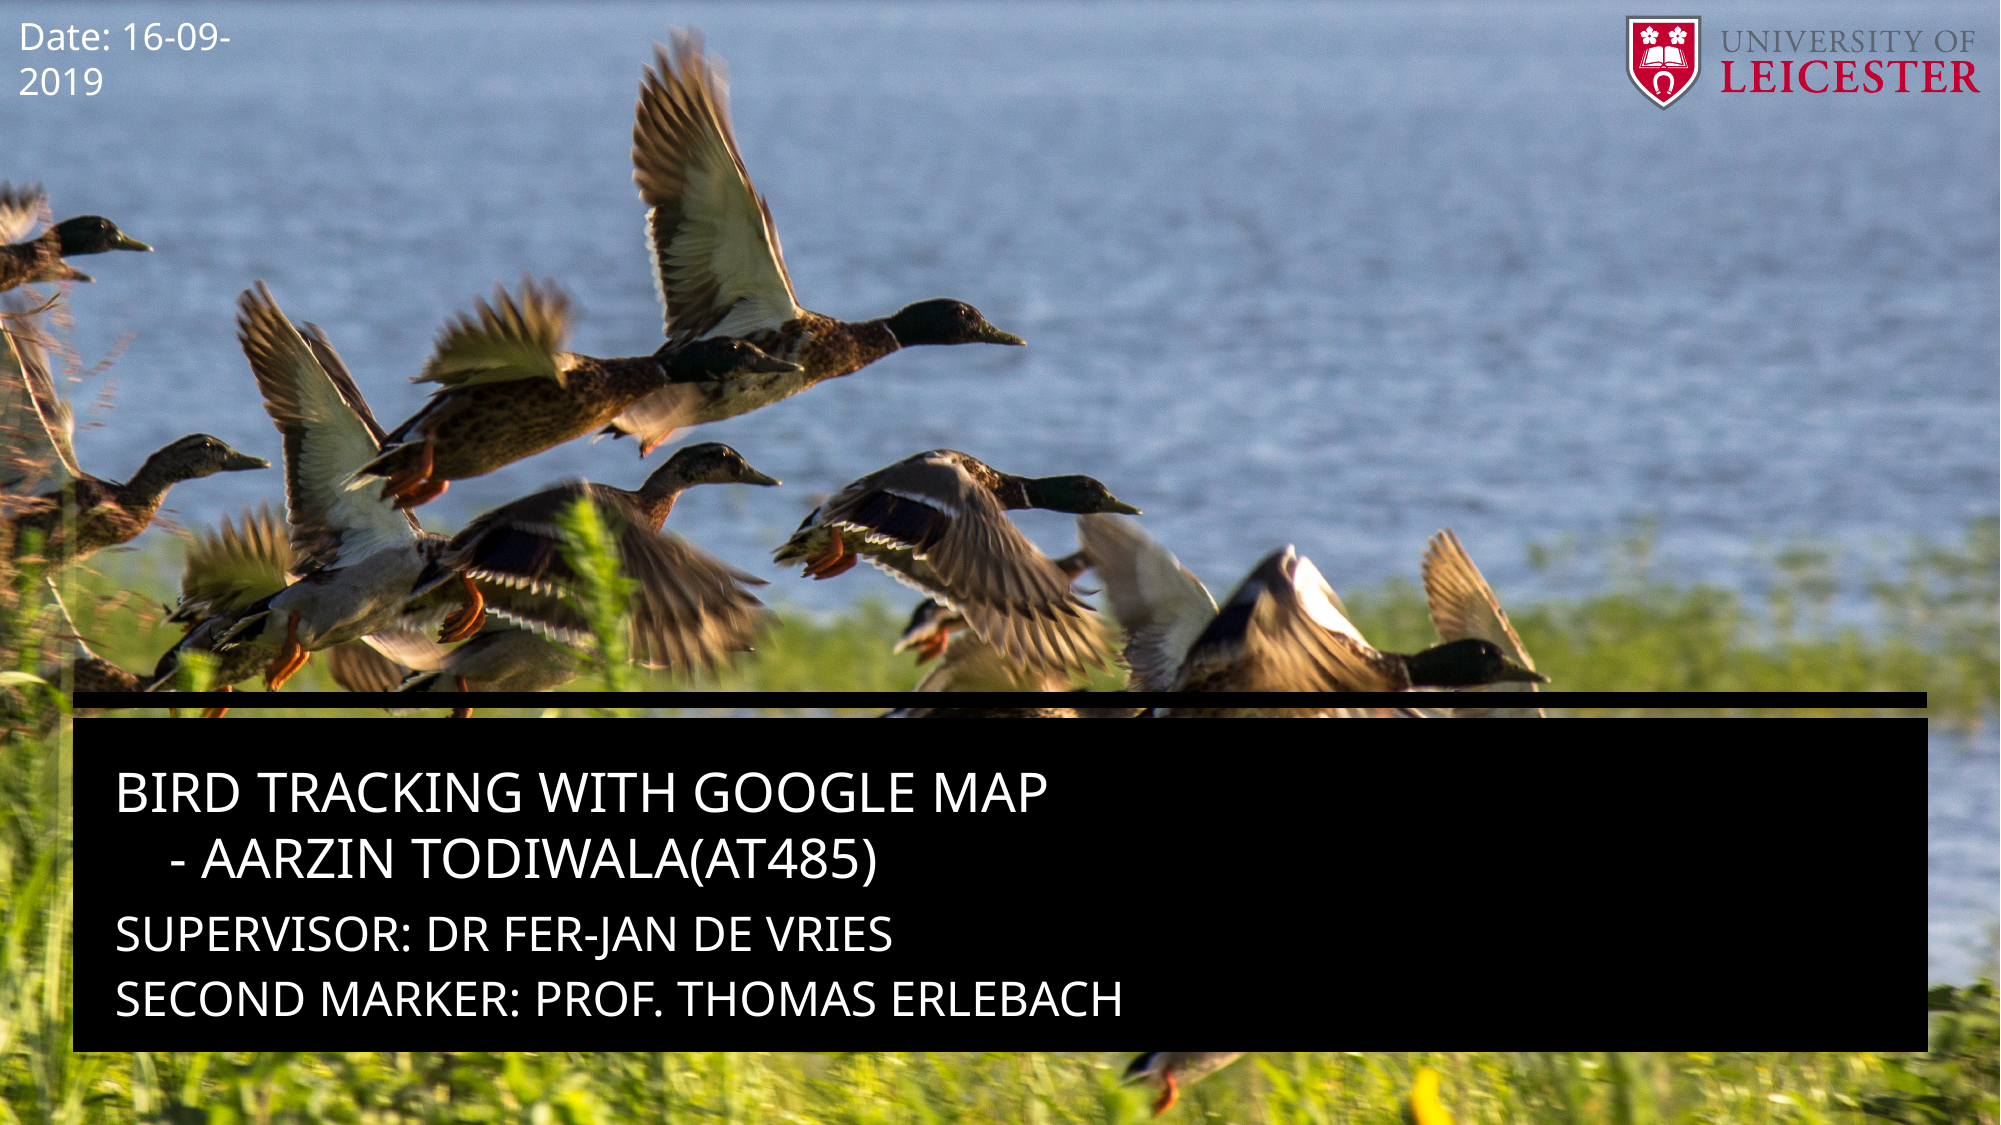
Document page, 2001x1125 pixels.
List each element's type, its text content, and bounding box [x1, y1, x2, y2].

picture [0, 0, 2000, 1125]
text_box [73, 692, 1927, 708]
subtitle SUPERVISOR: Dr Fer-Jan De Vries SECOND MARKER: Prof. Thomas Erlebach [99, 902, 1899, 1062]
text_box [73, 718, 1928, 1052]
title Bird Tracking with google map - Aarzin Todiwala(at485) [99, 750, 1899, 897]
text_box Date: 16-09-2019 [3, 5, 317, 66]
